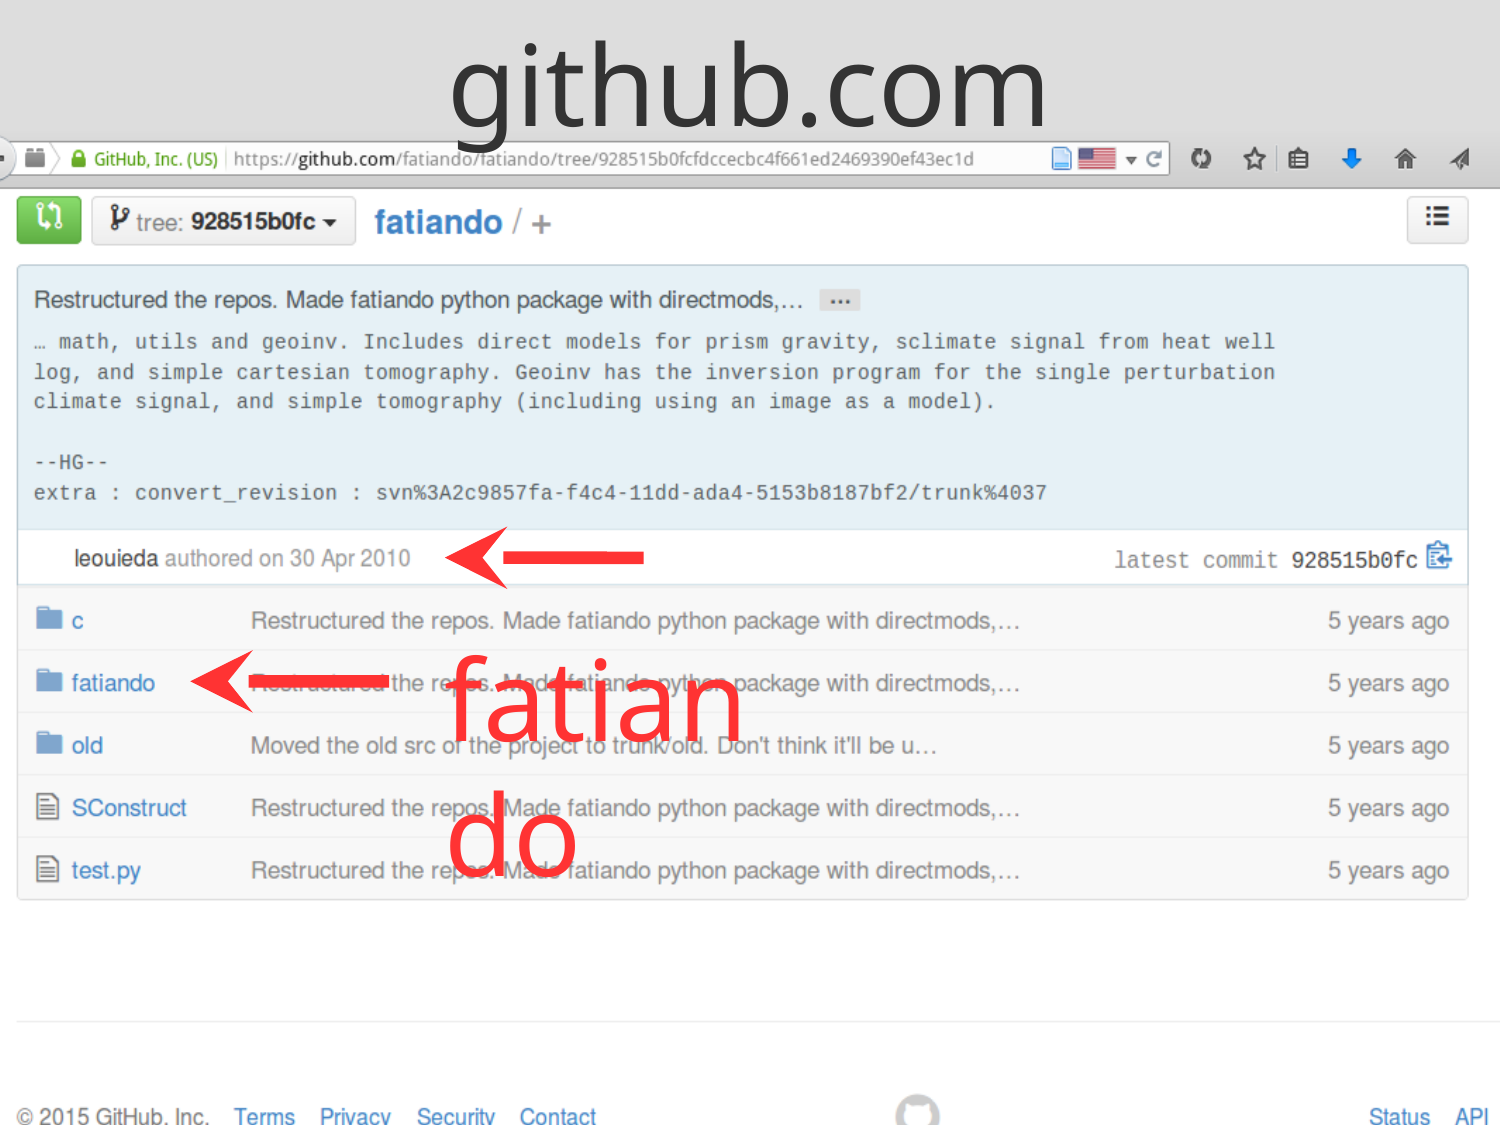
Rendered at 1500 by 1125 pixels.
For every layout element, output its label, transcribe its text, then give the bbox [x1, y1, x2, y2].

title github.com [298, 0, 1201, 132]
picture [0, 131, 1500, 1125]
title fatiando [421, 615, 771, 748]
